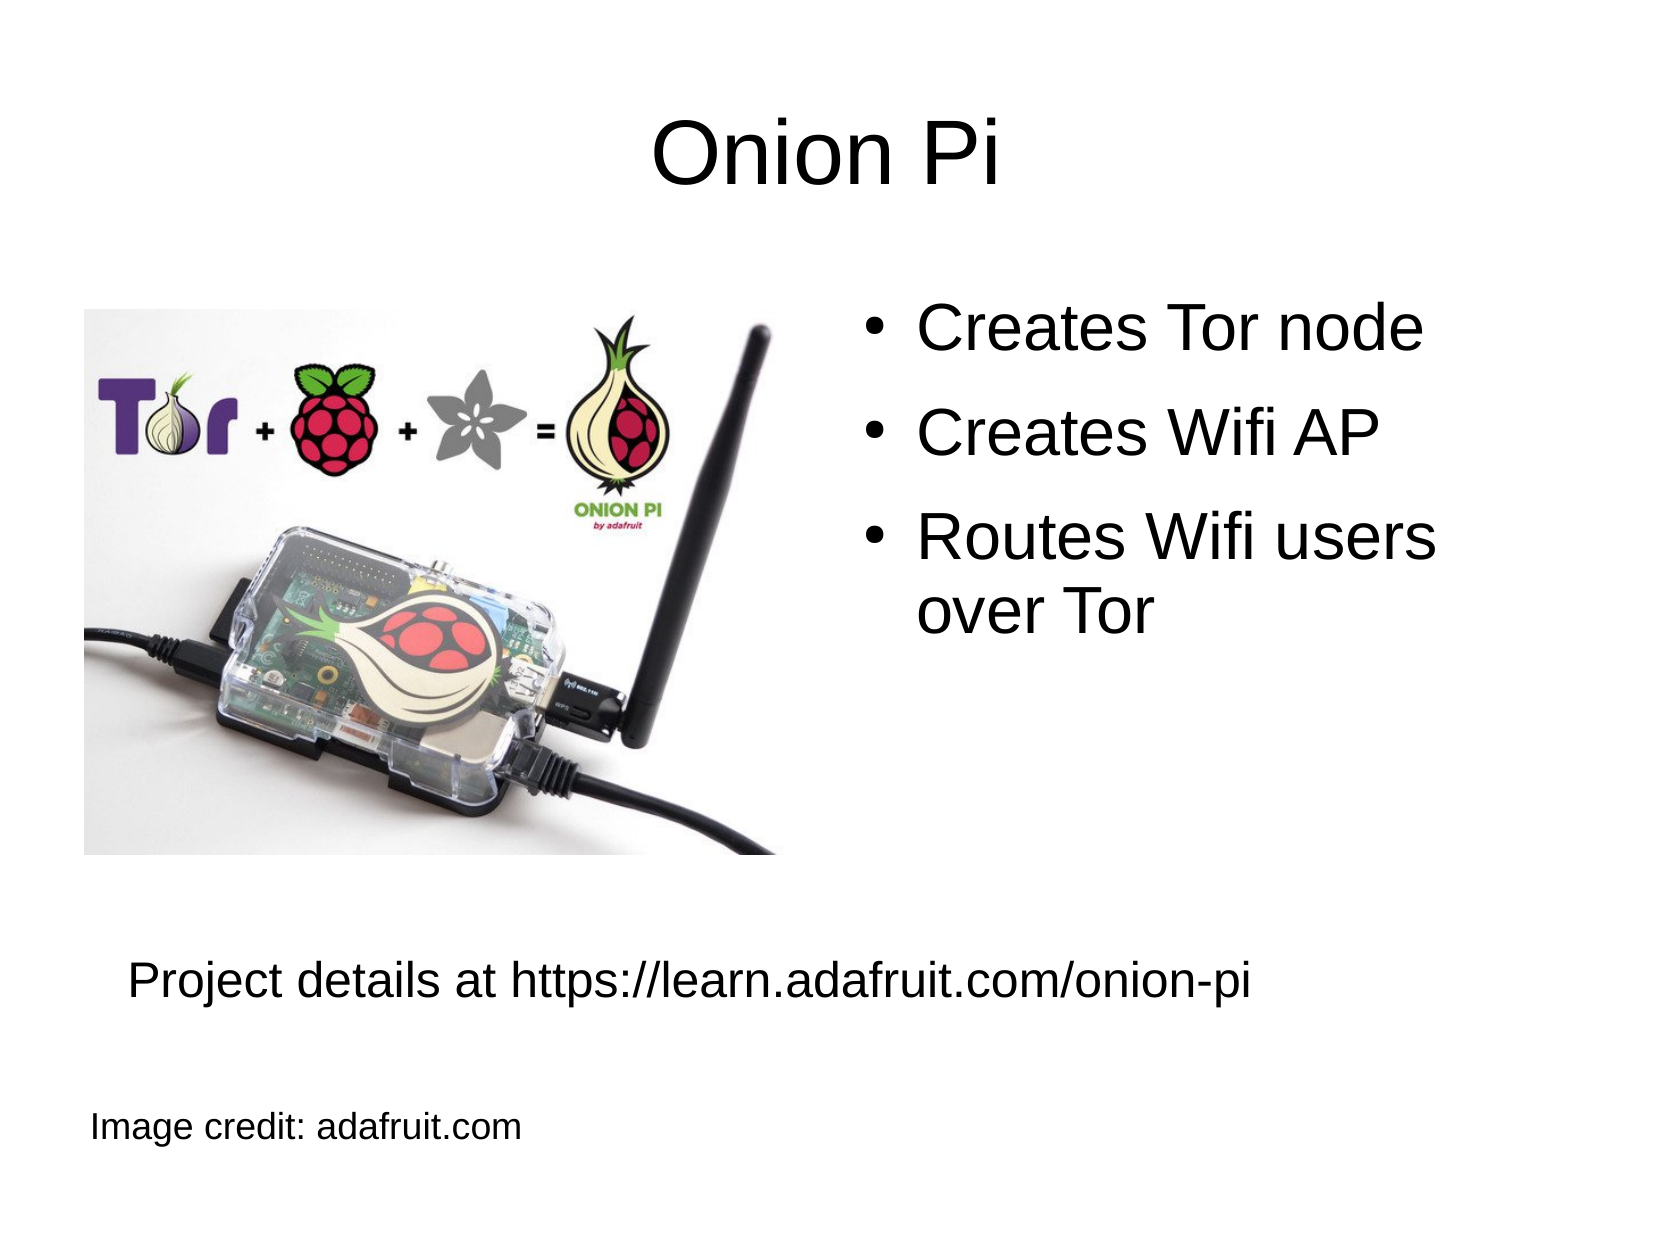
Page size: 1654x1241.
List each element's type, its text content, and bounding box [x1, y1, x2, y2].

text_box Image credit: adafruit.com [75, 1098, 538, 1156]
picture [84, 309, 811, 855]
list Creates Tor node Creates Wifi AP Routes Wifi users over Tor [845, 290, 1572, 1010]
title Onion Pi [82, 49, 1571, 257]
text_box Project details at https://learn.adafruit.com/onion-pi [112, 945, 1553, 1072]
